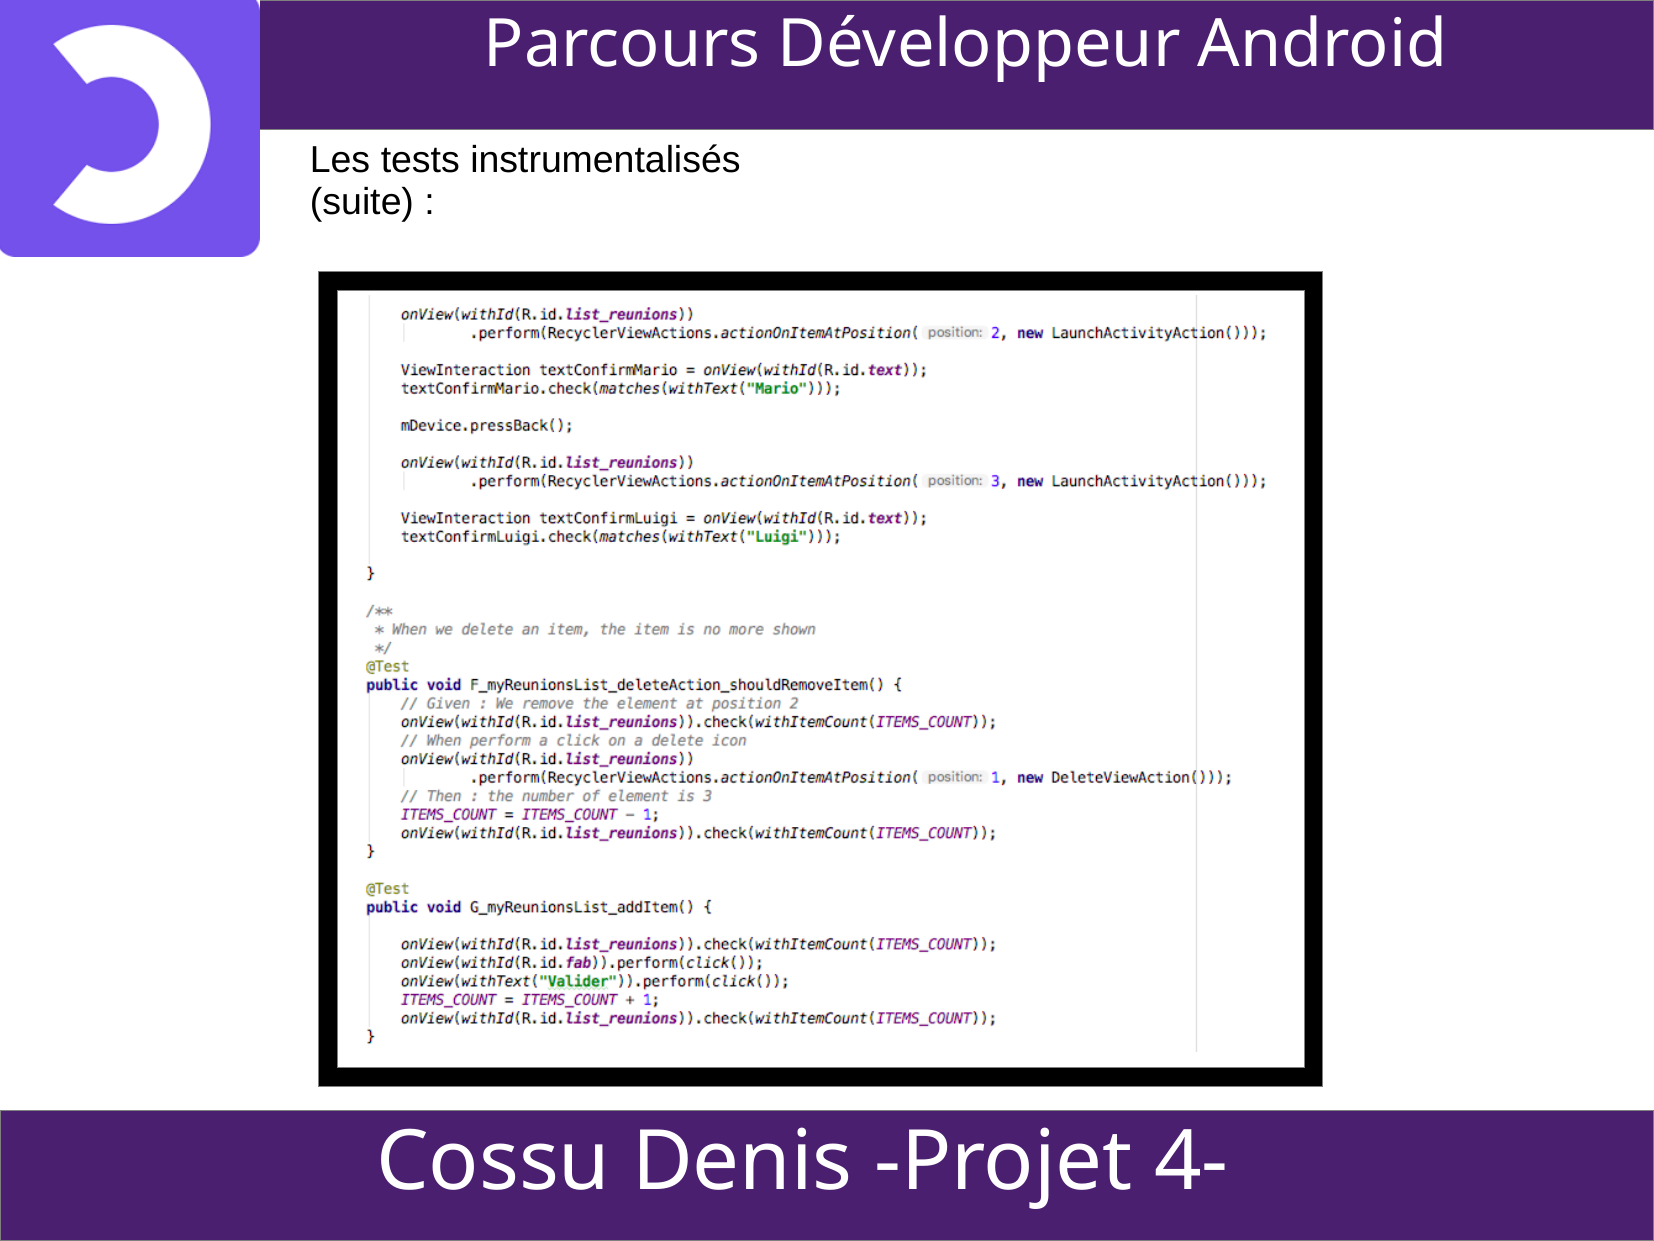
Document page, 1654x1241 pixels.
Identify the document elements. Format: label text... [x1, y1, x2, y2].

picture [354, 295, 1275, 1052]
picture [0, 0, 260, 257]
text_box [318, 271, 1323, 1087]
text_box Les tests instrumentalisés (suite) : [295, 130, 1182, 272]
